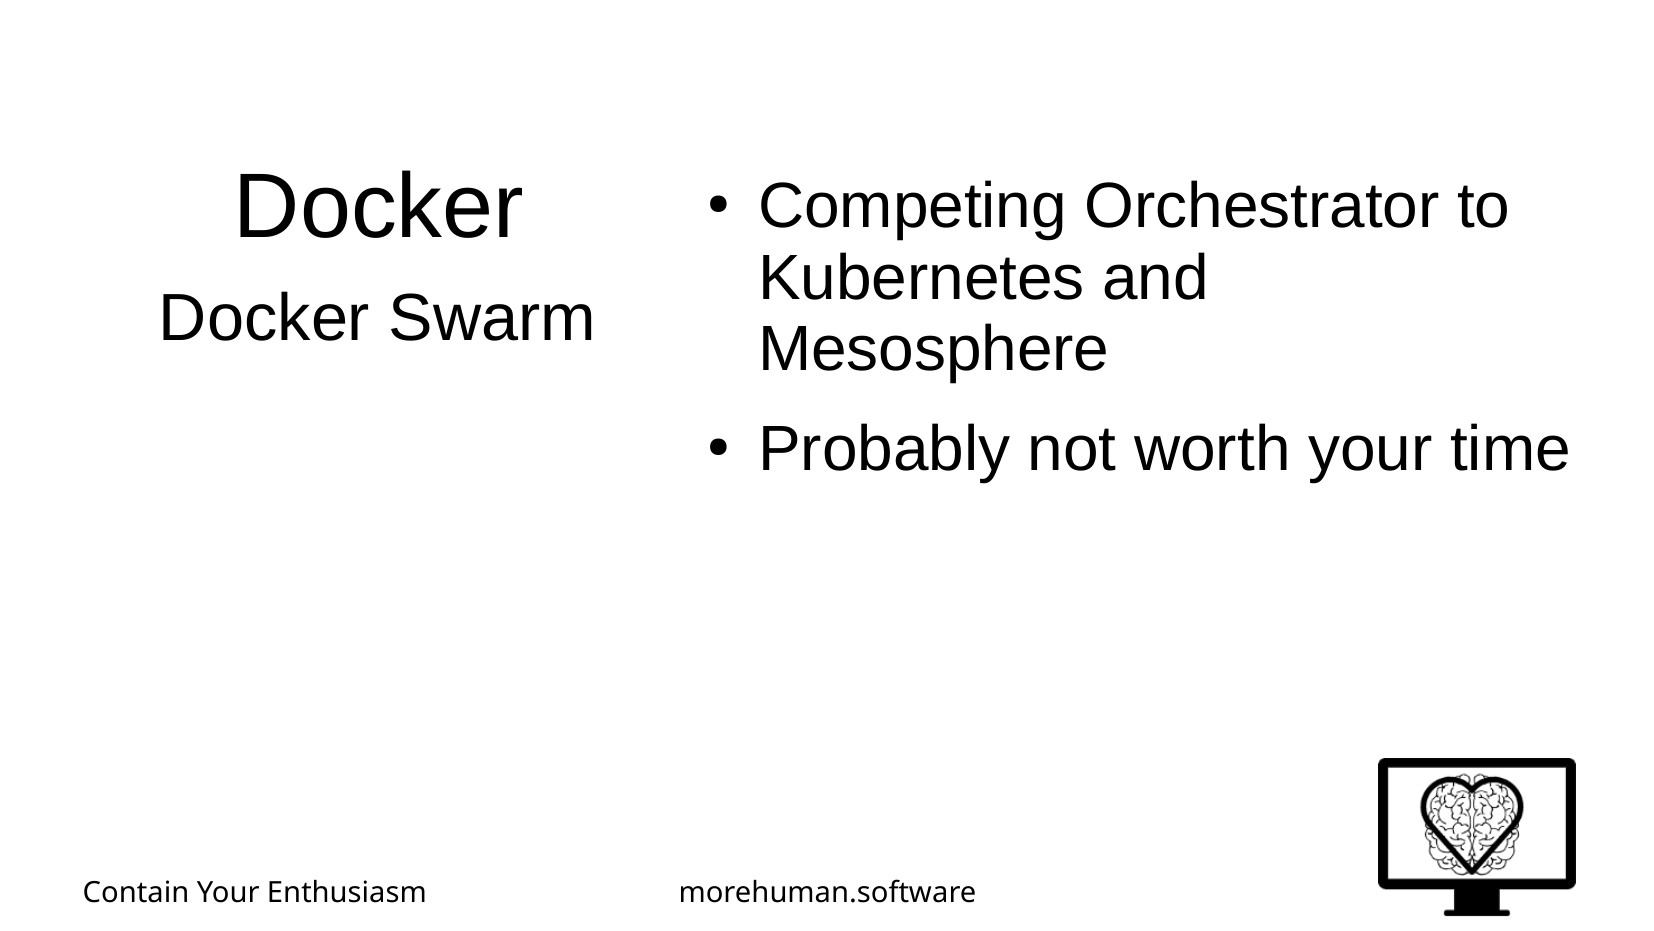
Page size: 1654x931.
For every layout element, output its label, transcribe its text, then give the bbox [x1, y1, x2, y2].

list Competing Orchestrator to Kubernetes and Mesosphere Probably not worth your time [690, 169, 1572, 545]
text_box Docker Swarm [81, 280, 674, 586]
title Docker [83, 154, 676, 371]
picture [1378, 758, 1576, 925]
